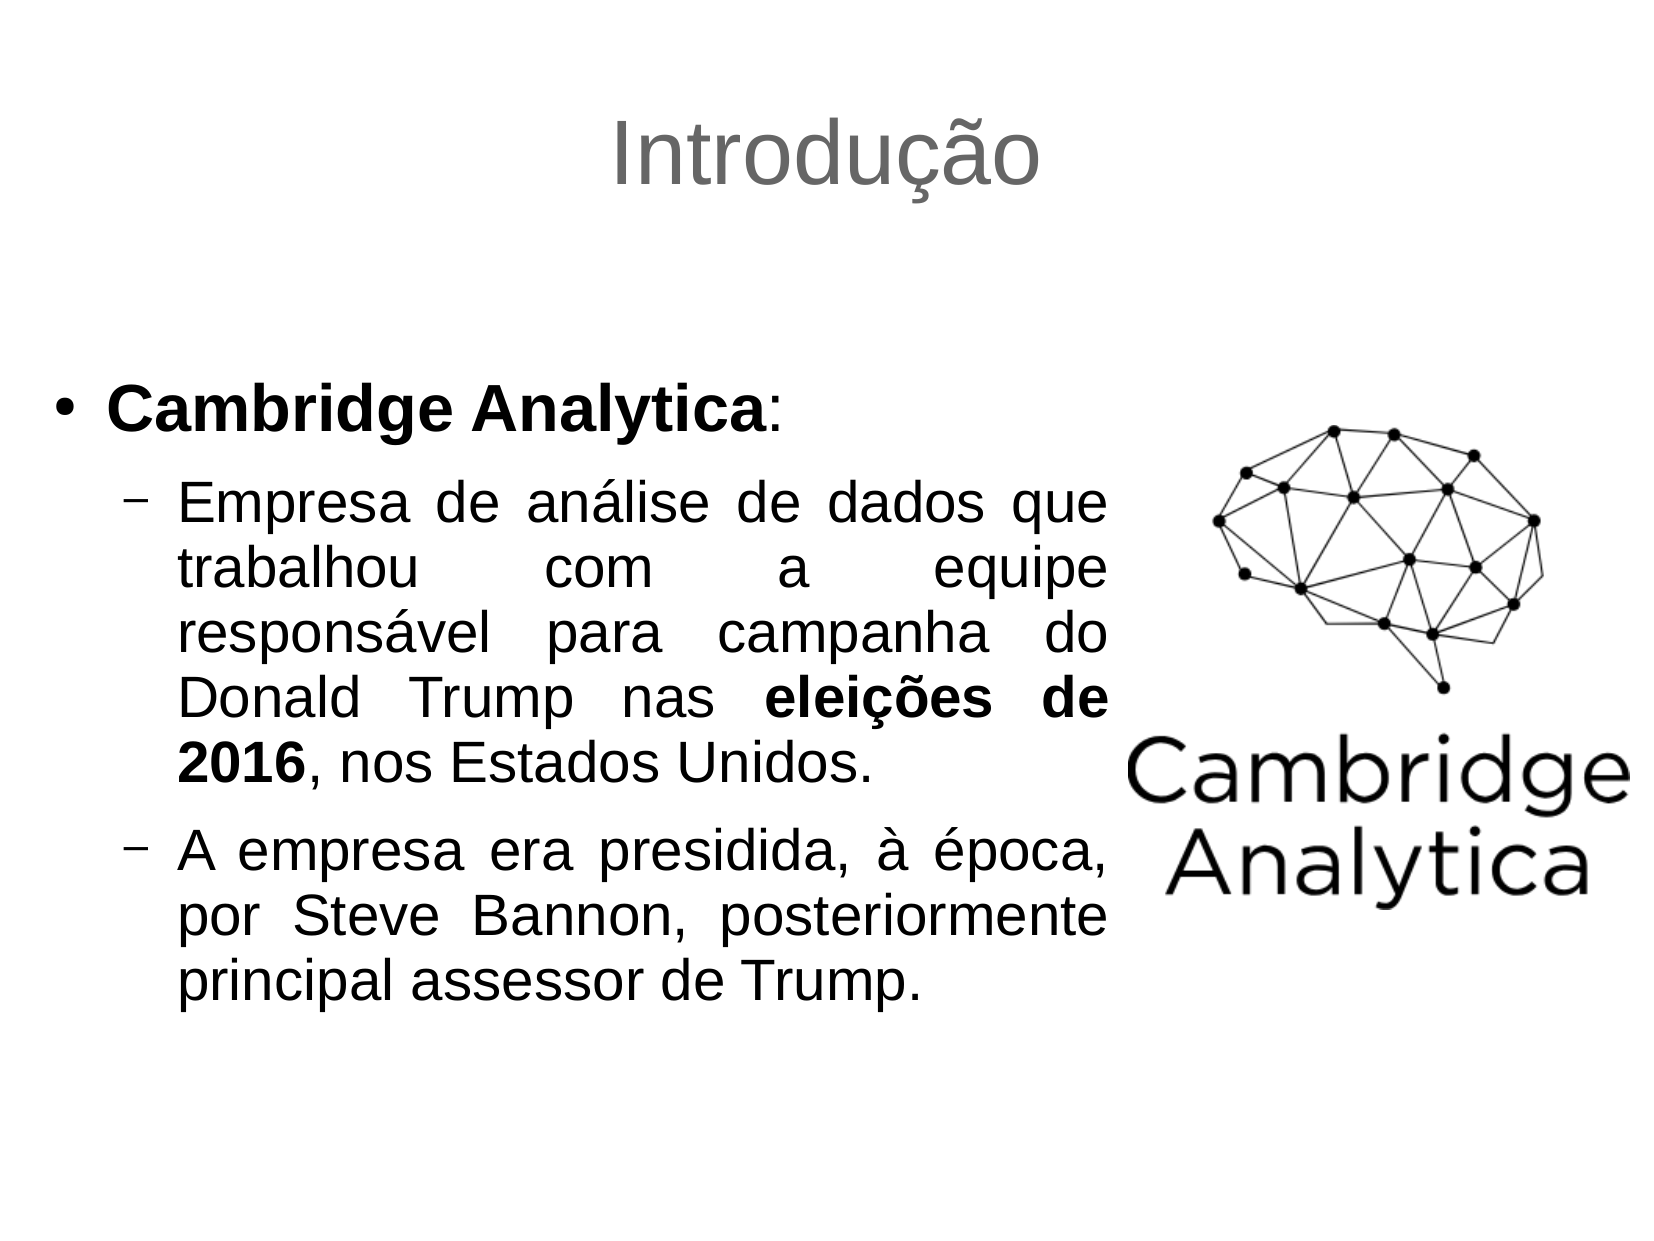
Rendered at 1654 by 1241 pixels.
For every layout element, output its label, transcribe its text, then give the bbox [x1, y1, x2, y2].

list Cambridge Analytica: Empresa de análise de dados que trabalhou com a equipe responsável para campanha do Donald Trump nas eleições de 2016, nos Estados Unidos. A empresa era presidida, à época, por Steve Bannon, posteriormente principal assessor de Trump. [35, 266, 1111, 1028]
title Introdução [82, 49, 1571, 257]
picture [1128, 425, 1630, 910]
